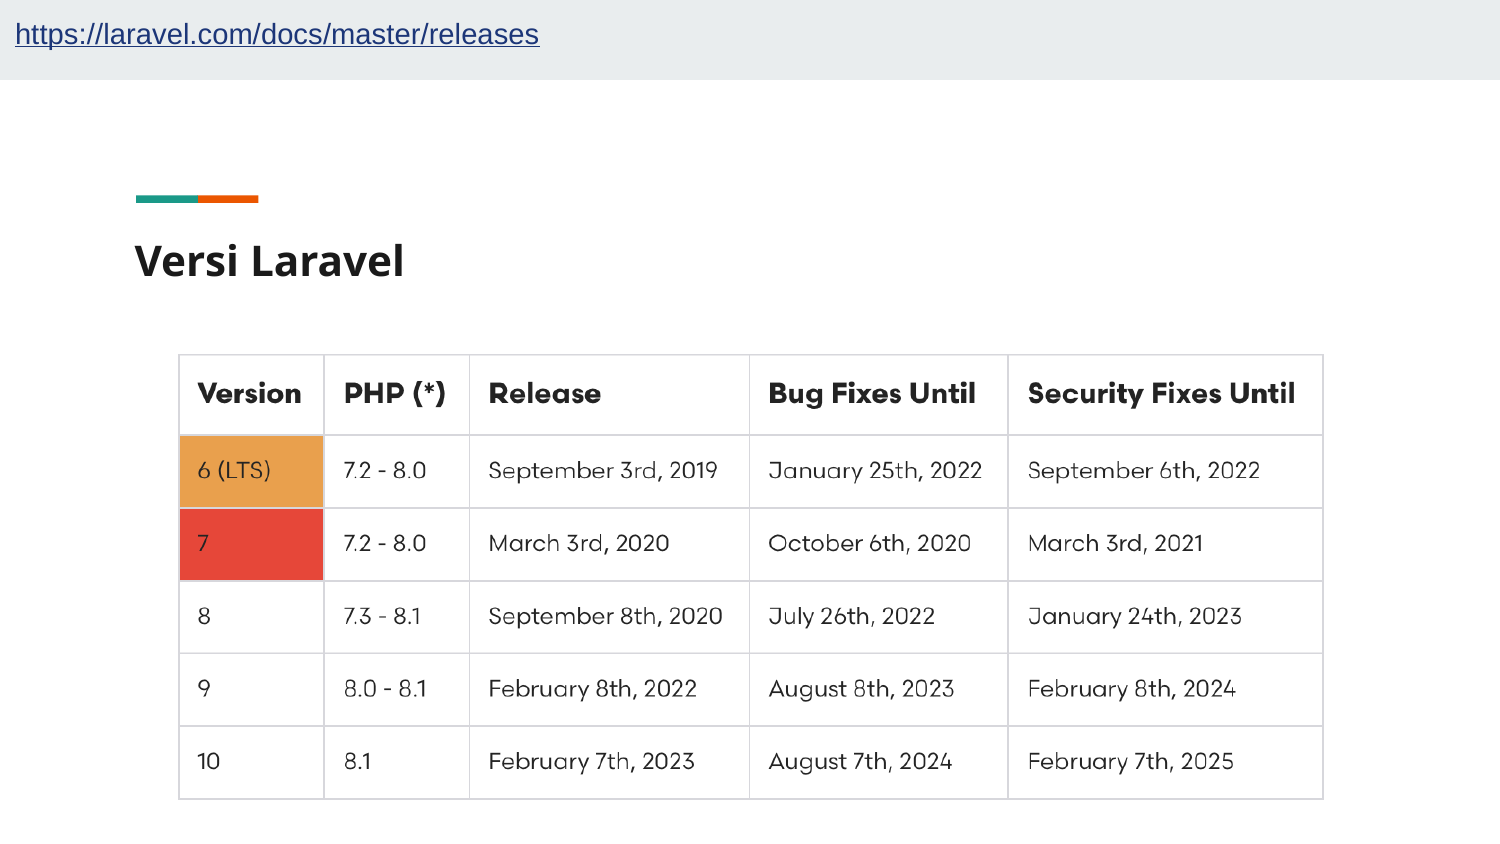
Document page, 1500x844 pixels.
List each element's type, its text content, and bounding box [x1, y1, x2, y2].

picture [154, 329, 1346, 819]
text_box https://laravel.com/docs/master/releases [0, 0, 1500, 65]
title Versi Laravel [119, 216, 1381, 305]
